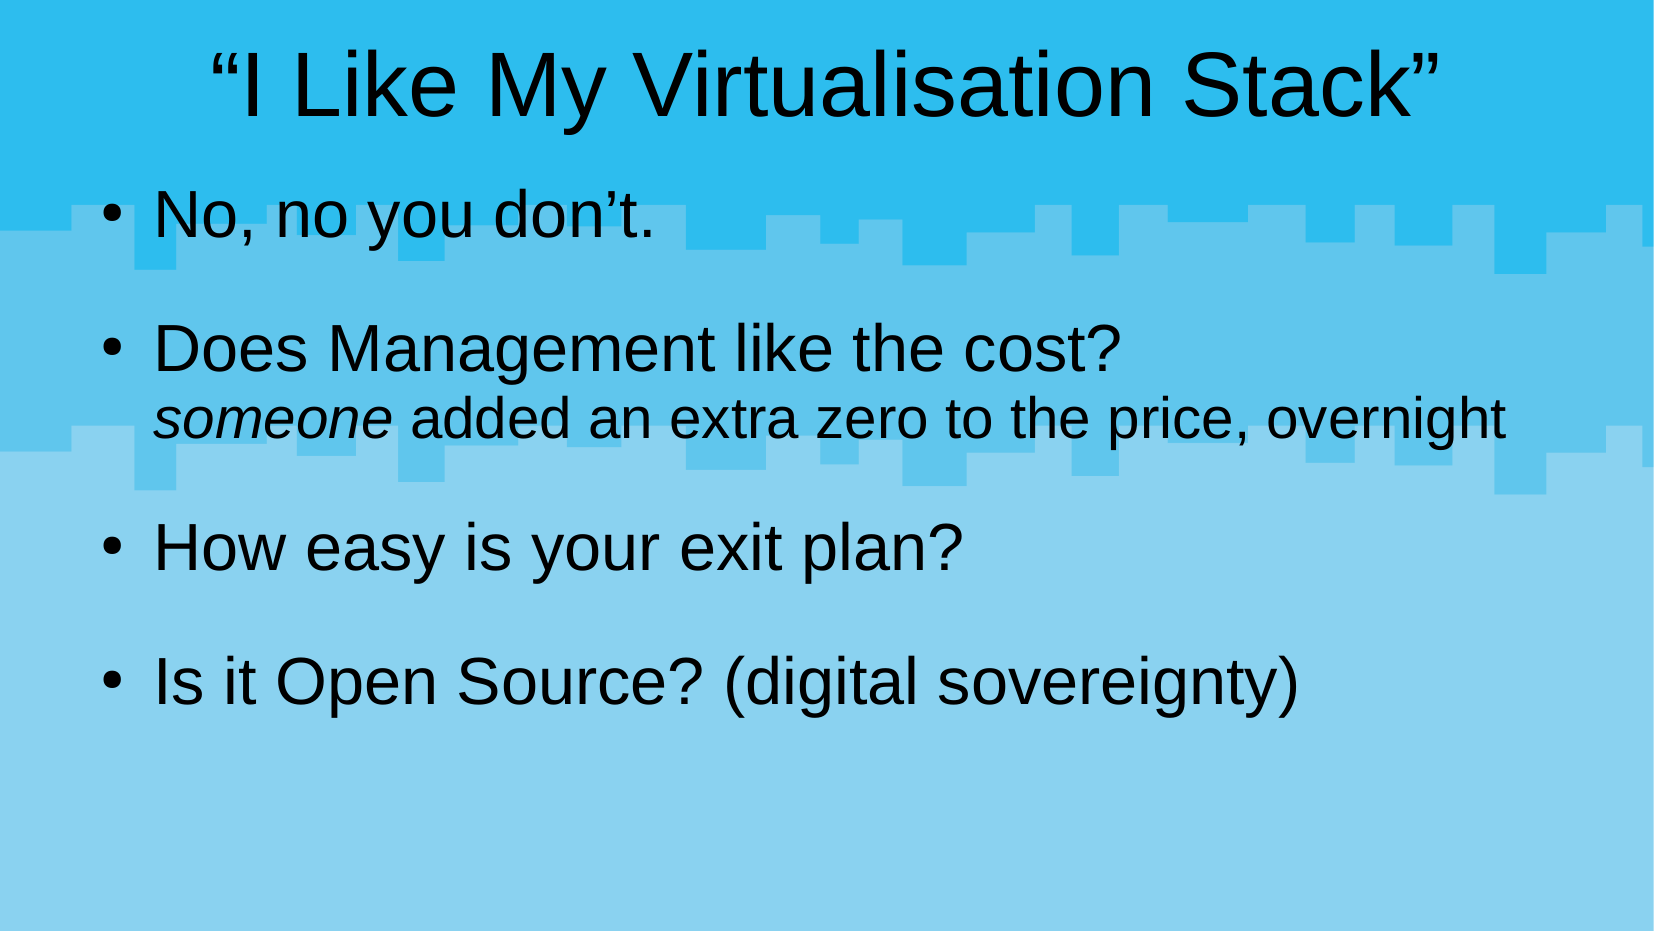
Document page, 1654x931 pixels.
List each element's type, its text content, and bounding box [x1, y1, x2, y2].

picture [0, 0, 1654, 931]
title “I Like My Virtualisation Stack” [82, 7, 1571, 163]
list No, no you don’t. Does Management like the cost? someone added an extra zero to the price, overnight How easy is your exit plan? Is it Open Source? (digital sovereignty) [82, 177, 1571, 827]
